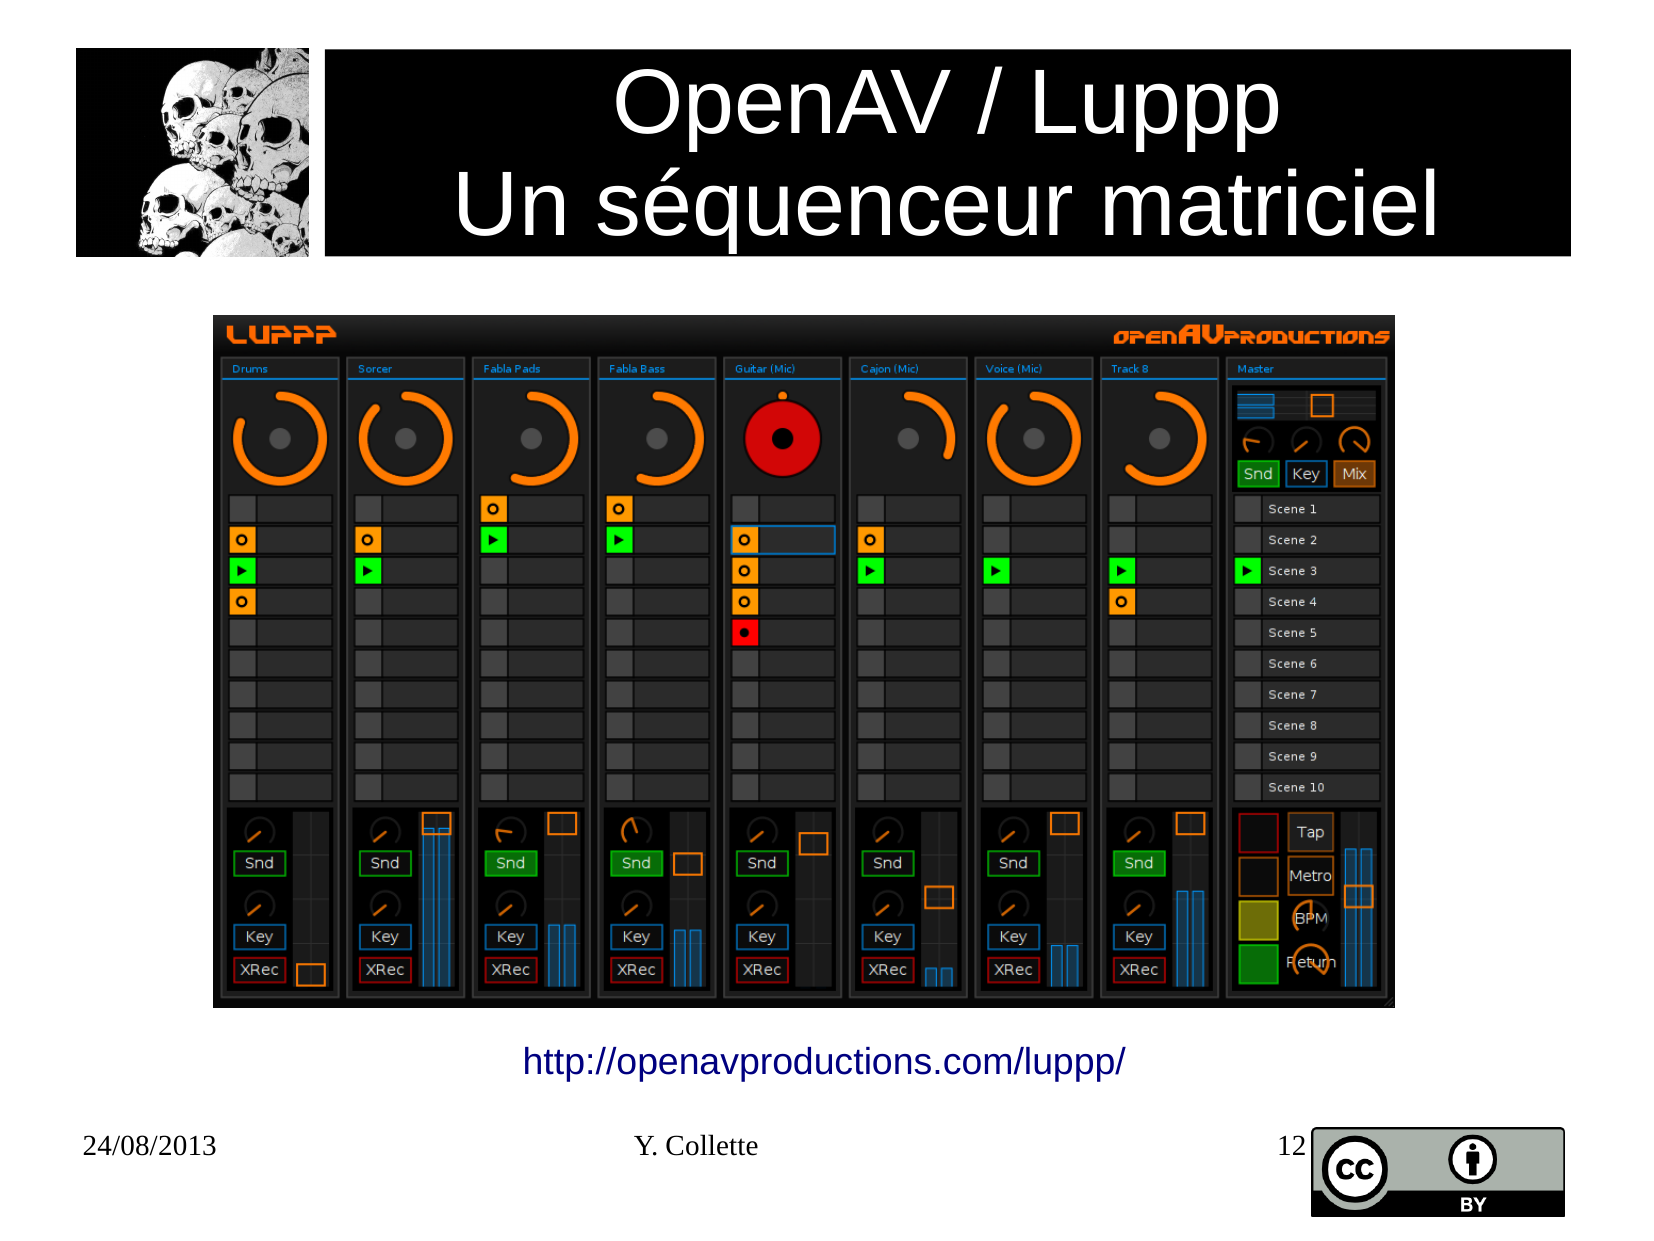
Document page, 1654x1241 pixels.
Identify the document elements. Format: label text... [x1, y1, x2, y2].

title OpenAV / Luppp Un séquenceur matriciel [324, 49, 1571, 257]
picture [1311, 1127, 1565, 1217]
picture [213, 315, 1395, 1008]
text_box http://openavproductions.com/luppp/ [507, 1033, 1170, 1091]
picture [76, 48, 309, 257]
